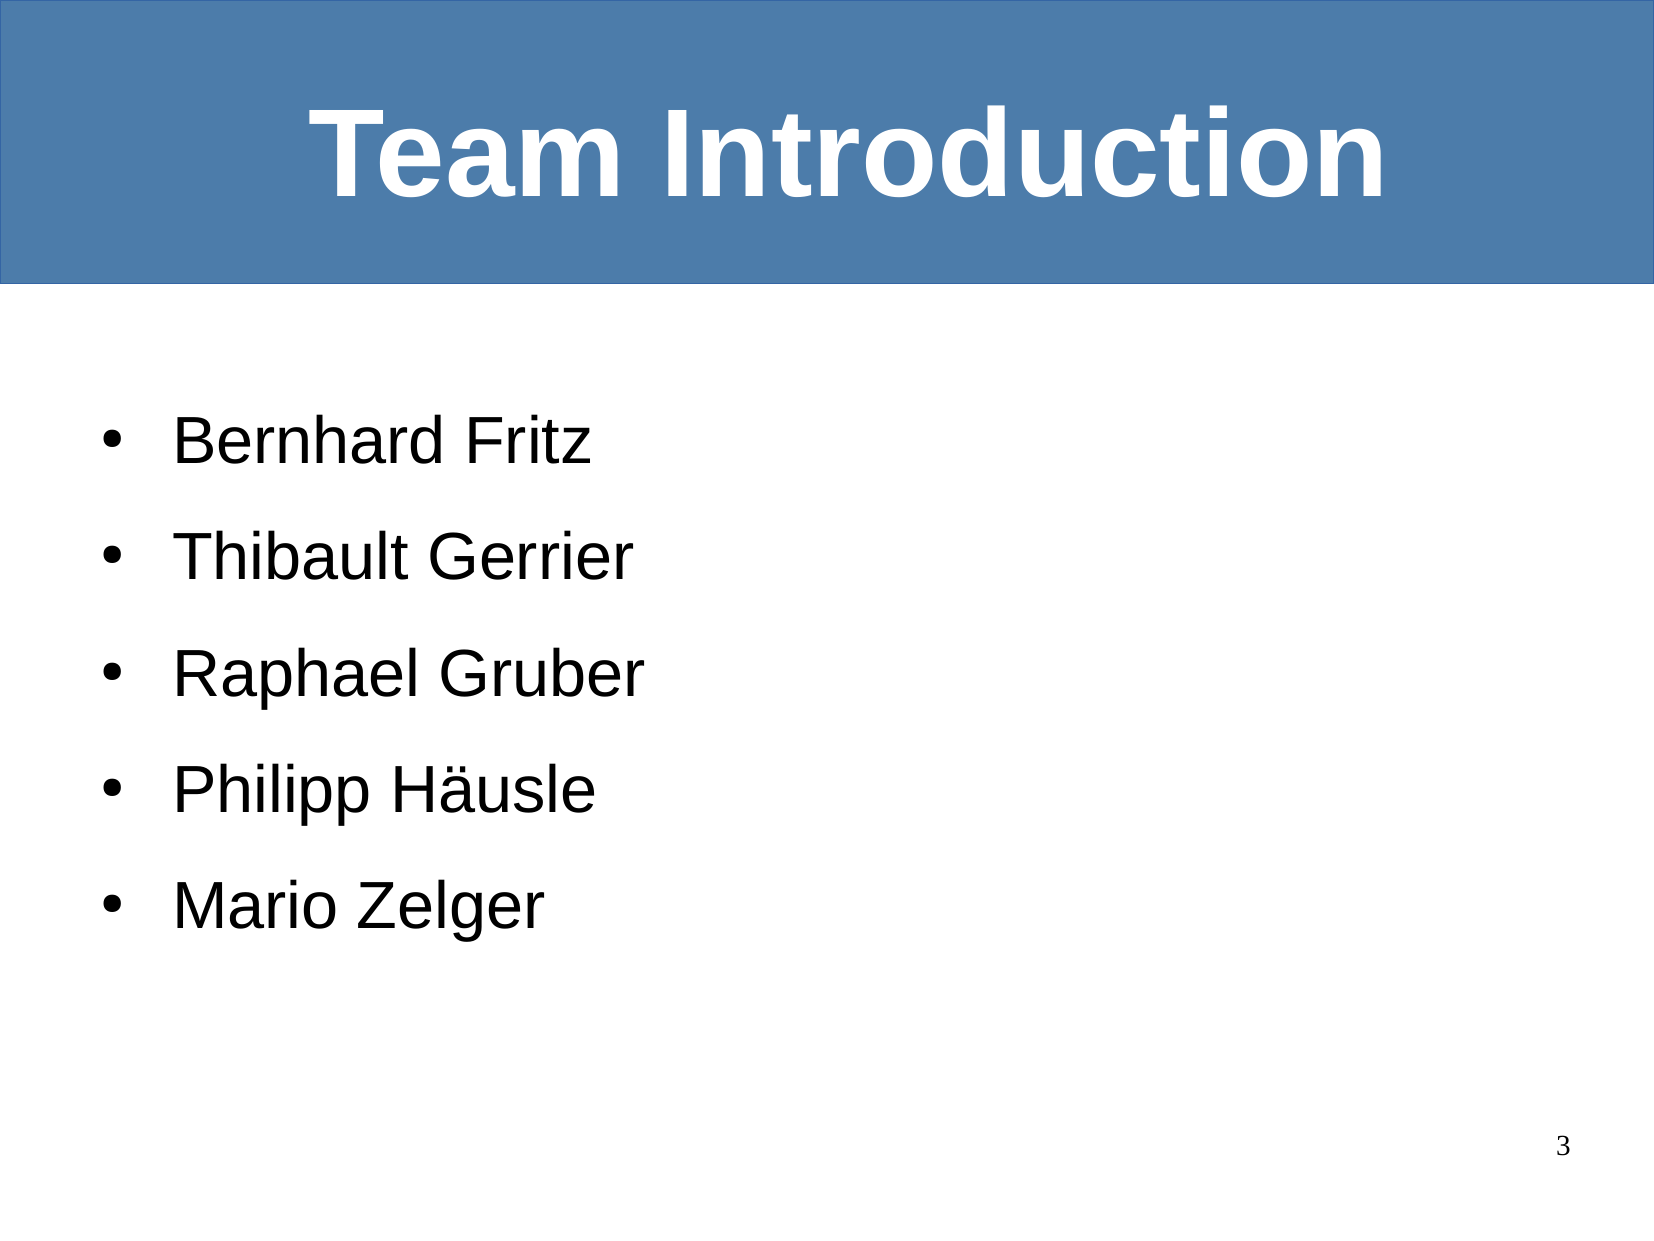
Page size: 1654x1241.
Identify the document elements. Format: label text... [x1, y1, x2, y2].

title Team Introduction [82, 49, 1571, 257]
text_box [0, 0, 1654, 284]
list Bernhard Fritz Thibault Gerrier Raphael Gruber Philipp Häusle Mario Zelger [82, 402, 1571, 1123]
